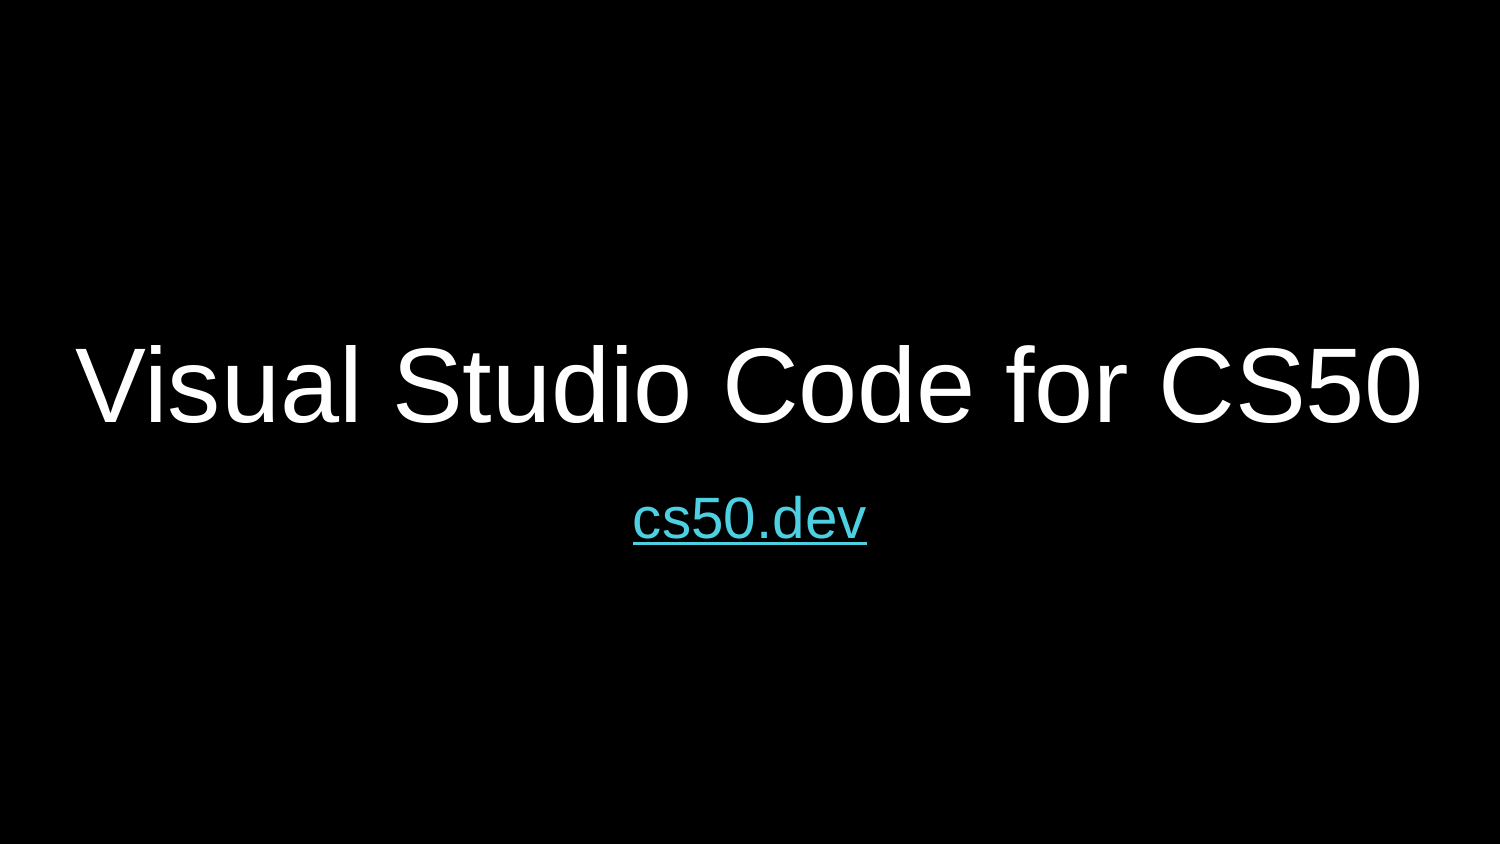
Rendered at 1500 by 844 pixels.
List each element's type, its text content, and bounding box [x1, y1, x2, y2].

title Visual Studio Code for CS50 [51, 122, 1449, 459]
subtitle cs50.dev [51, 464, 1449, 595]
